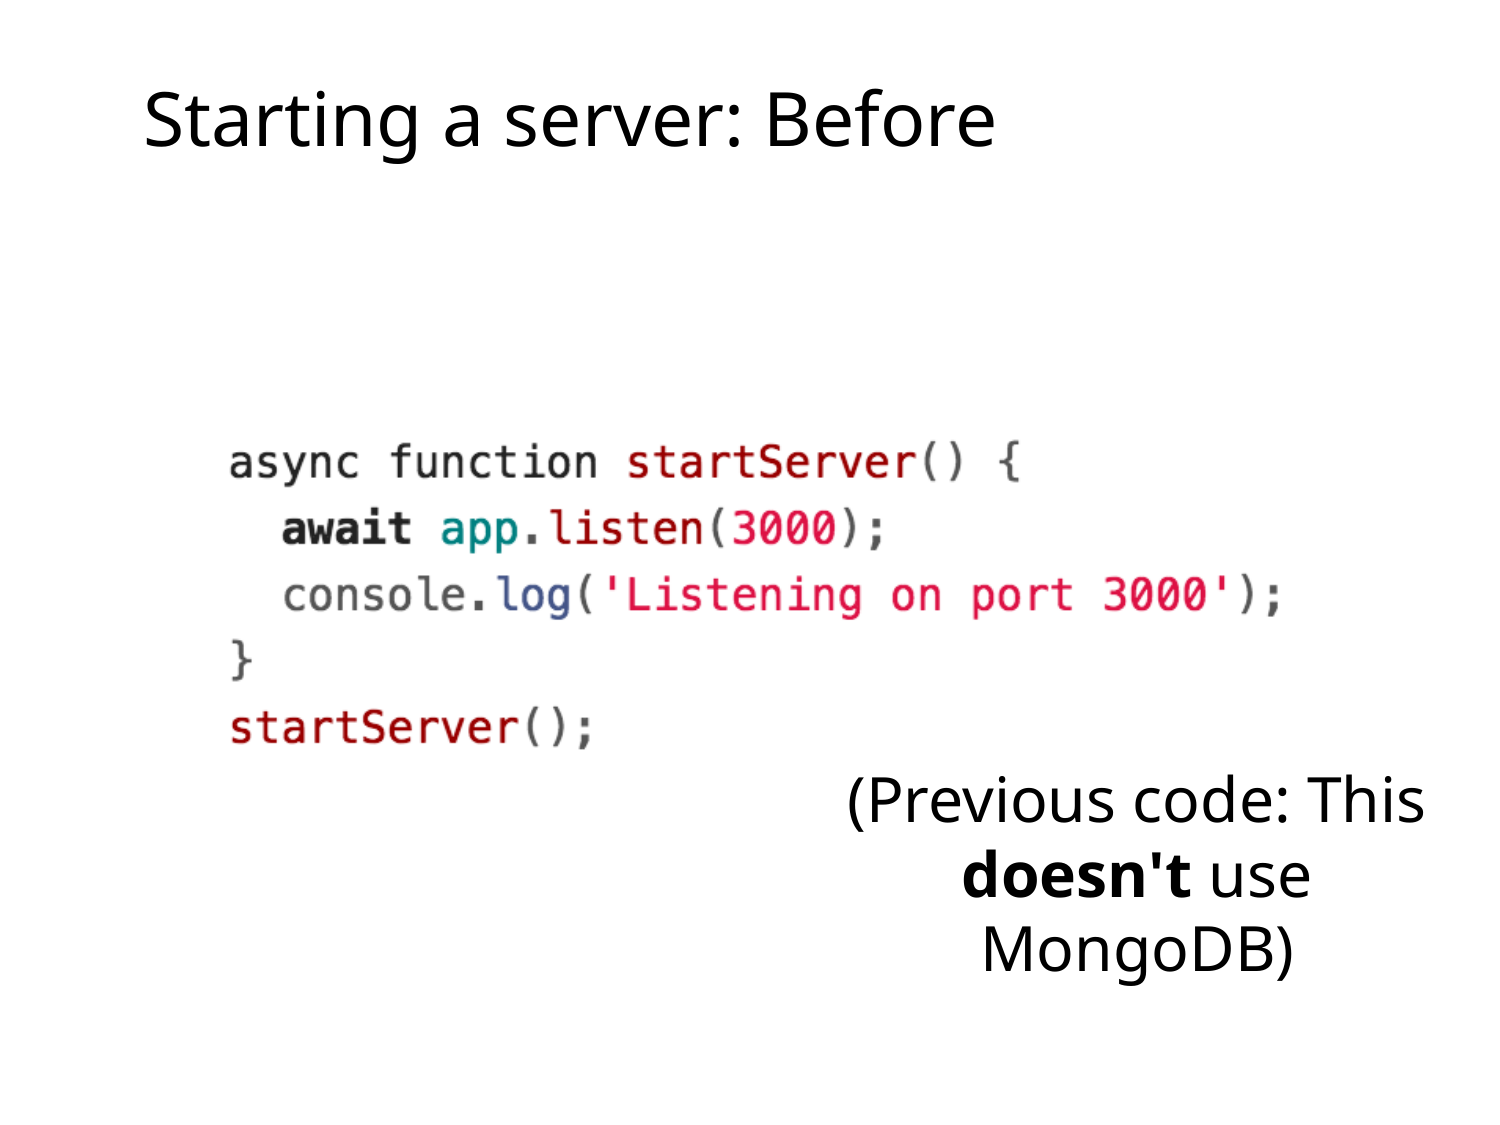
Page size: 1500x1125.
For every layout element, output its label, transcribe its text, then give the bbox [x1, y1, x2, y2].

title Starting a server: Before [128, 56, 1372, 183]
title (Previous code: This doesn't use MongoDB) [786, 744, 1489, 952]
picture [200, 421, 1300, 778]
